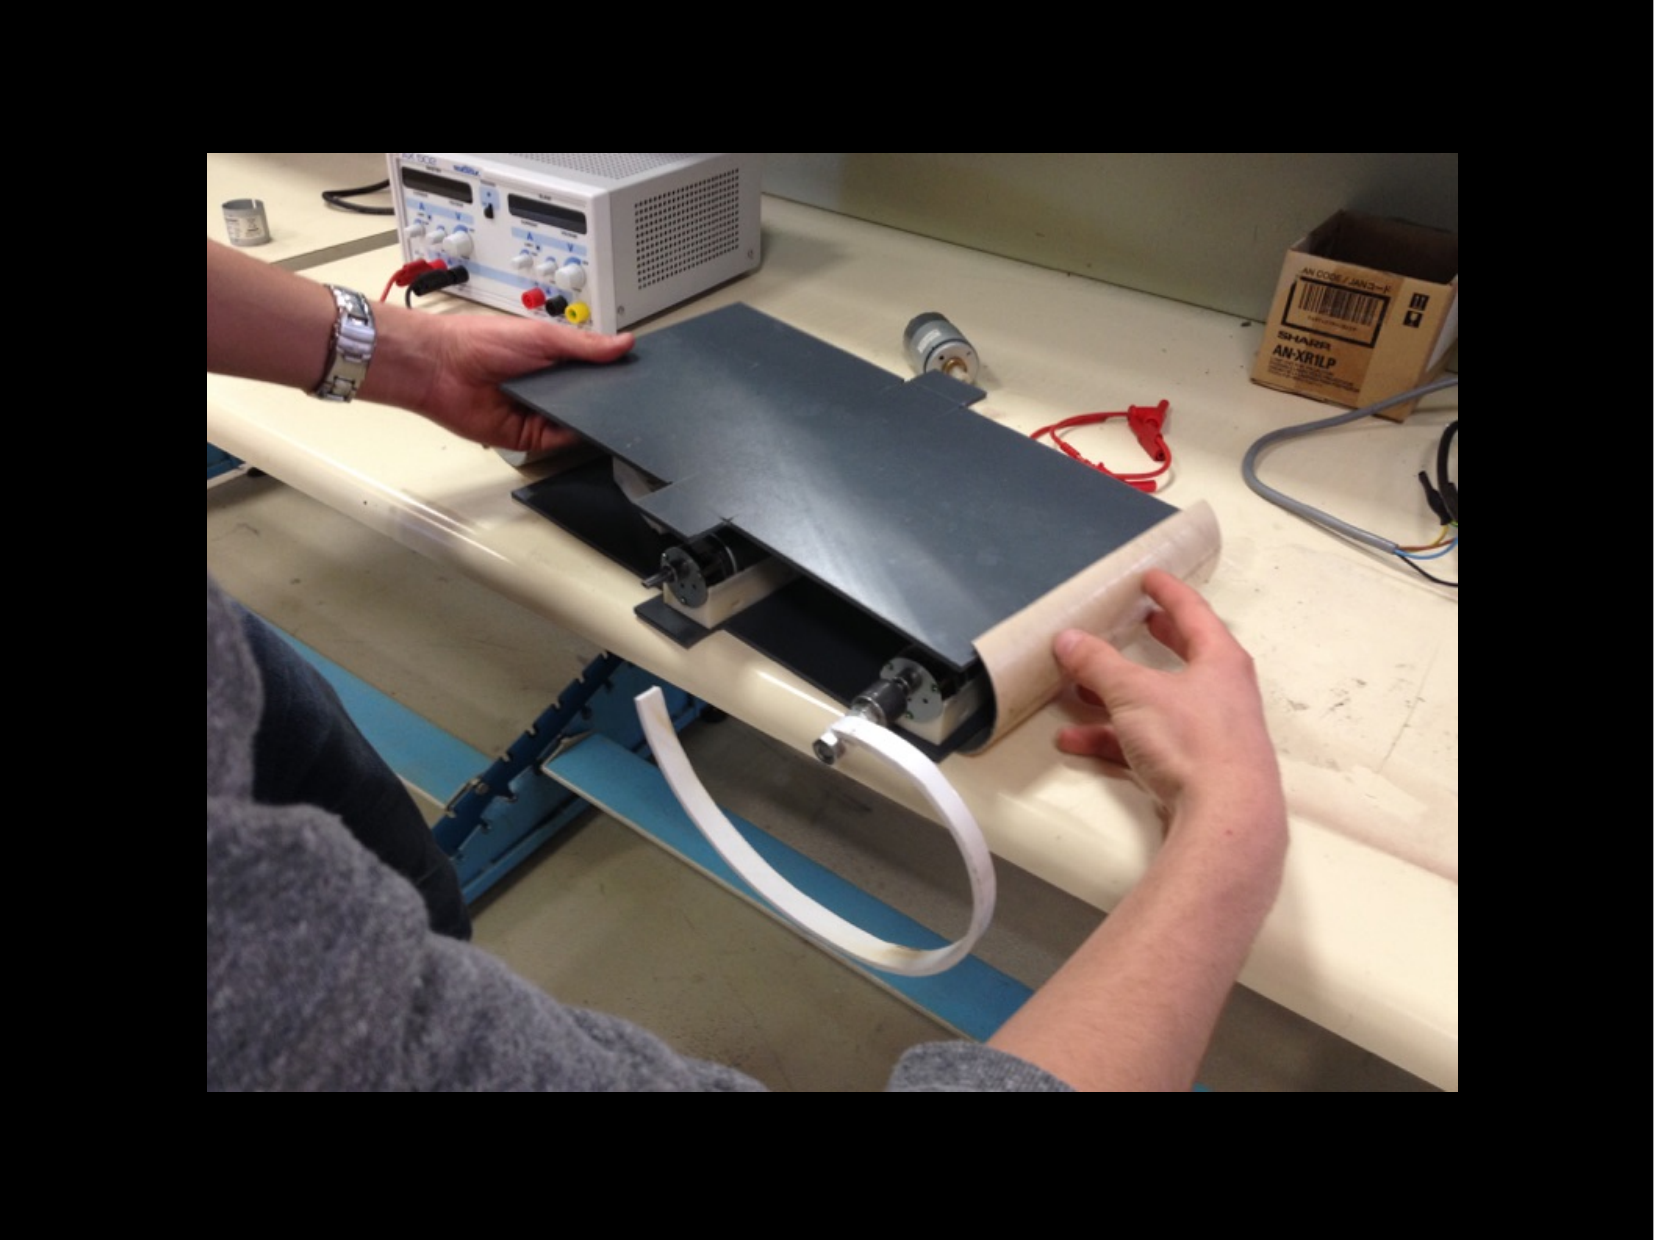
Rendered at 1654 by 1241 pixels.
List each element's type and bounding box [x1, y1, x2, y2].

picture [207, 153, 1458, 1092]
